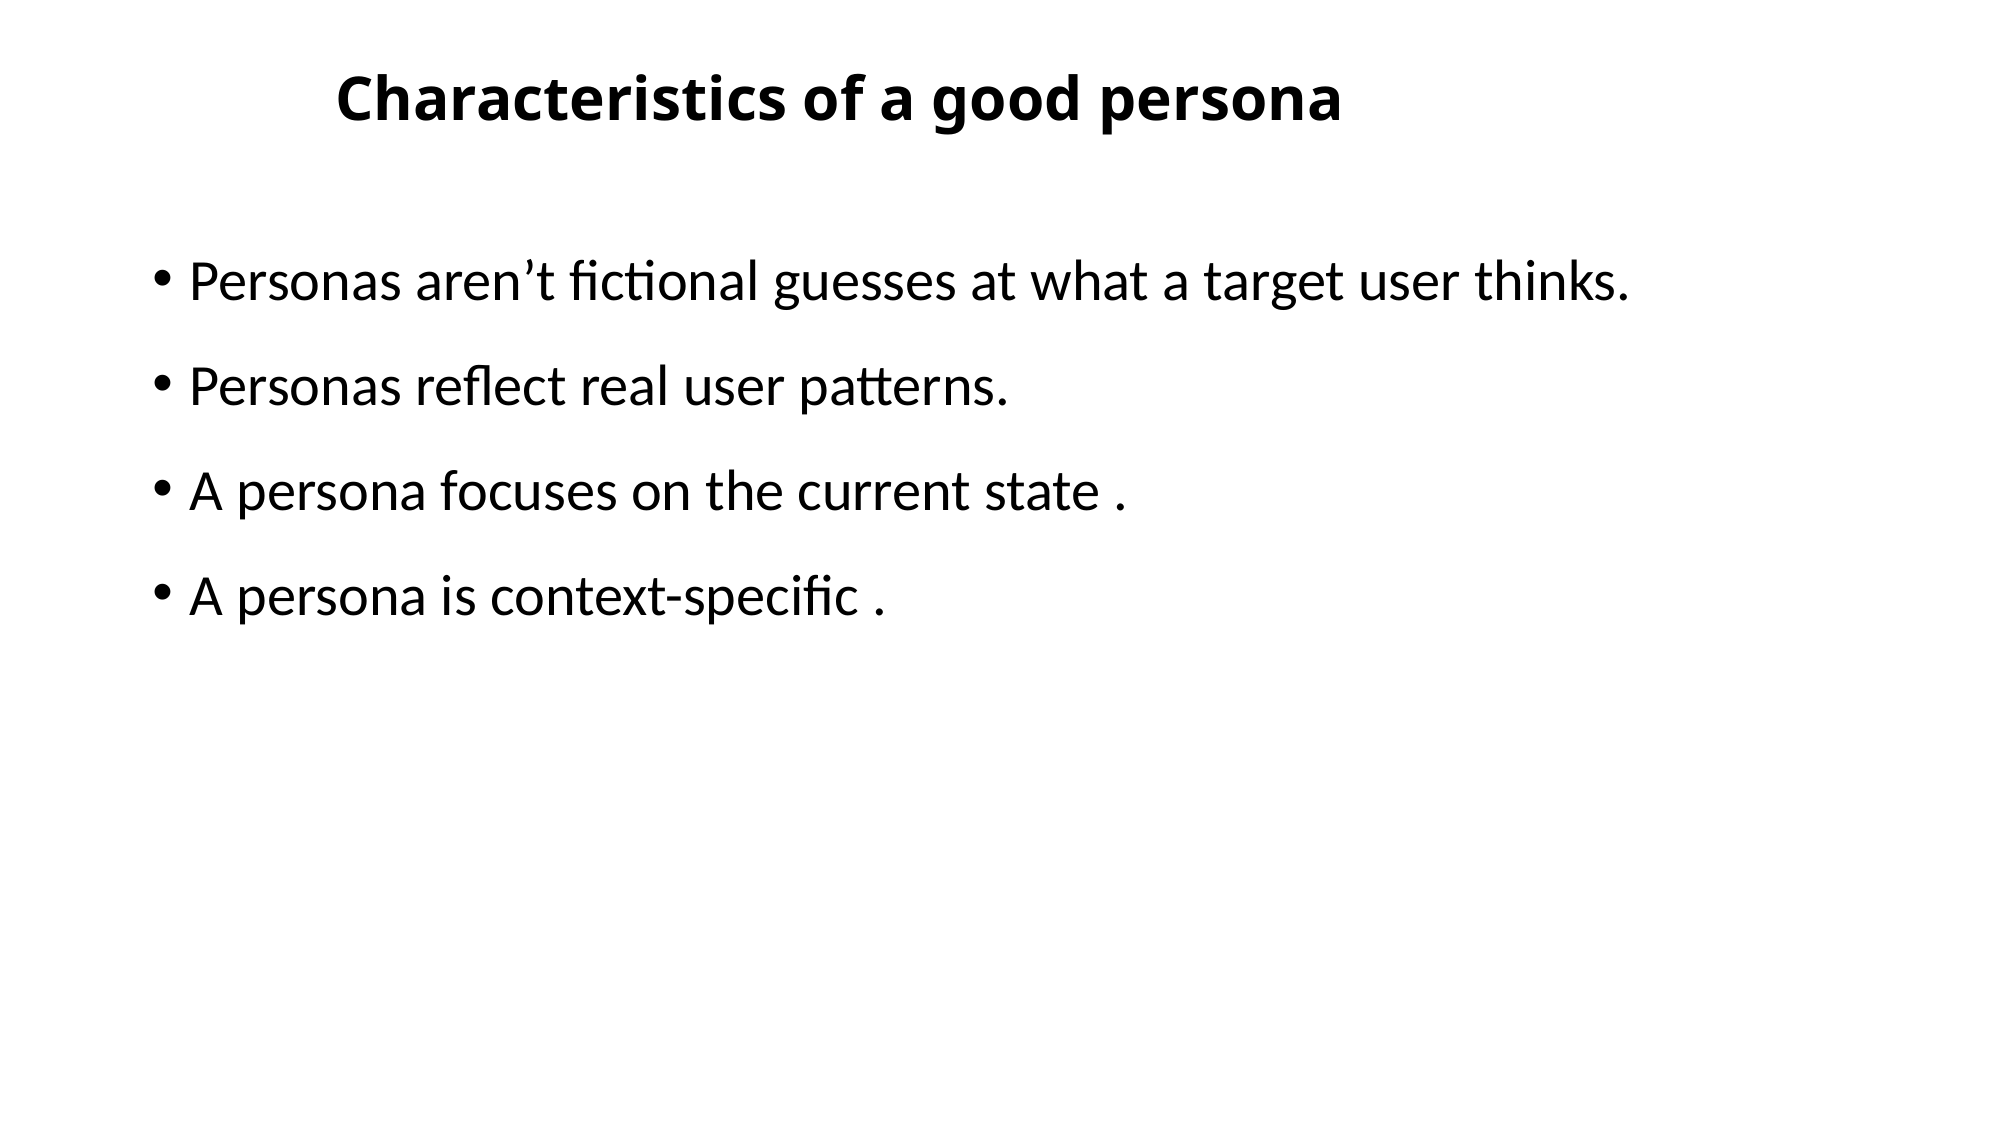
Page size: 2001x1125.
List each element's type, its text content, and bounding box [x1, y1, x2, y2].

title Characteristics of a good persona [257, 59, 1863, 200]
list Personas aren’t fictional guesses at what a target user thinks. Personas reflect real user patterns. A persona focuses on the current state . A persona is context-specific . [137, 200, 1863, 1014]
